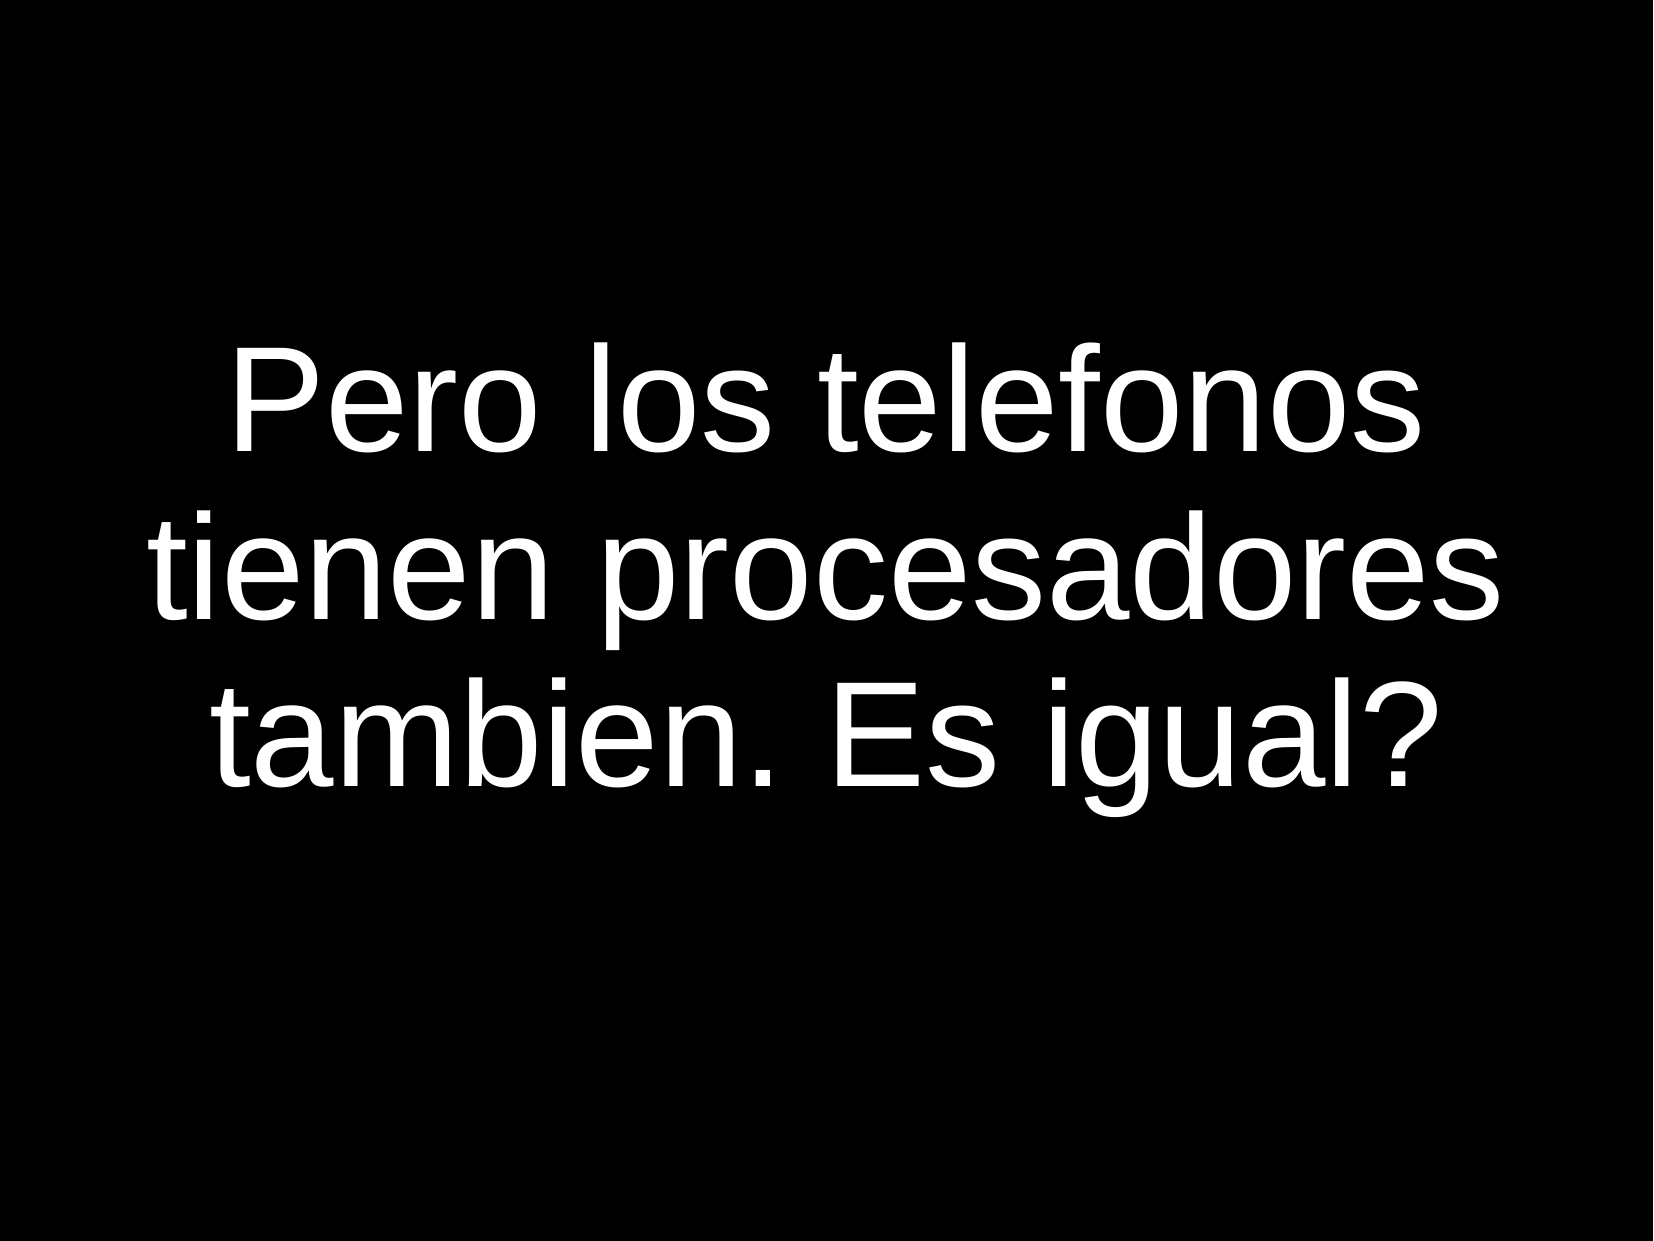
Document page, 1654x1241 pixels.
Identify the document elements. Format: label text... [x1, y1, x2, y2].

title Pero los telefonos tienen procesadores tambien. Es igual? [82, 315, 1571, 820]
